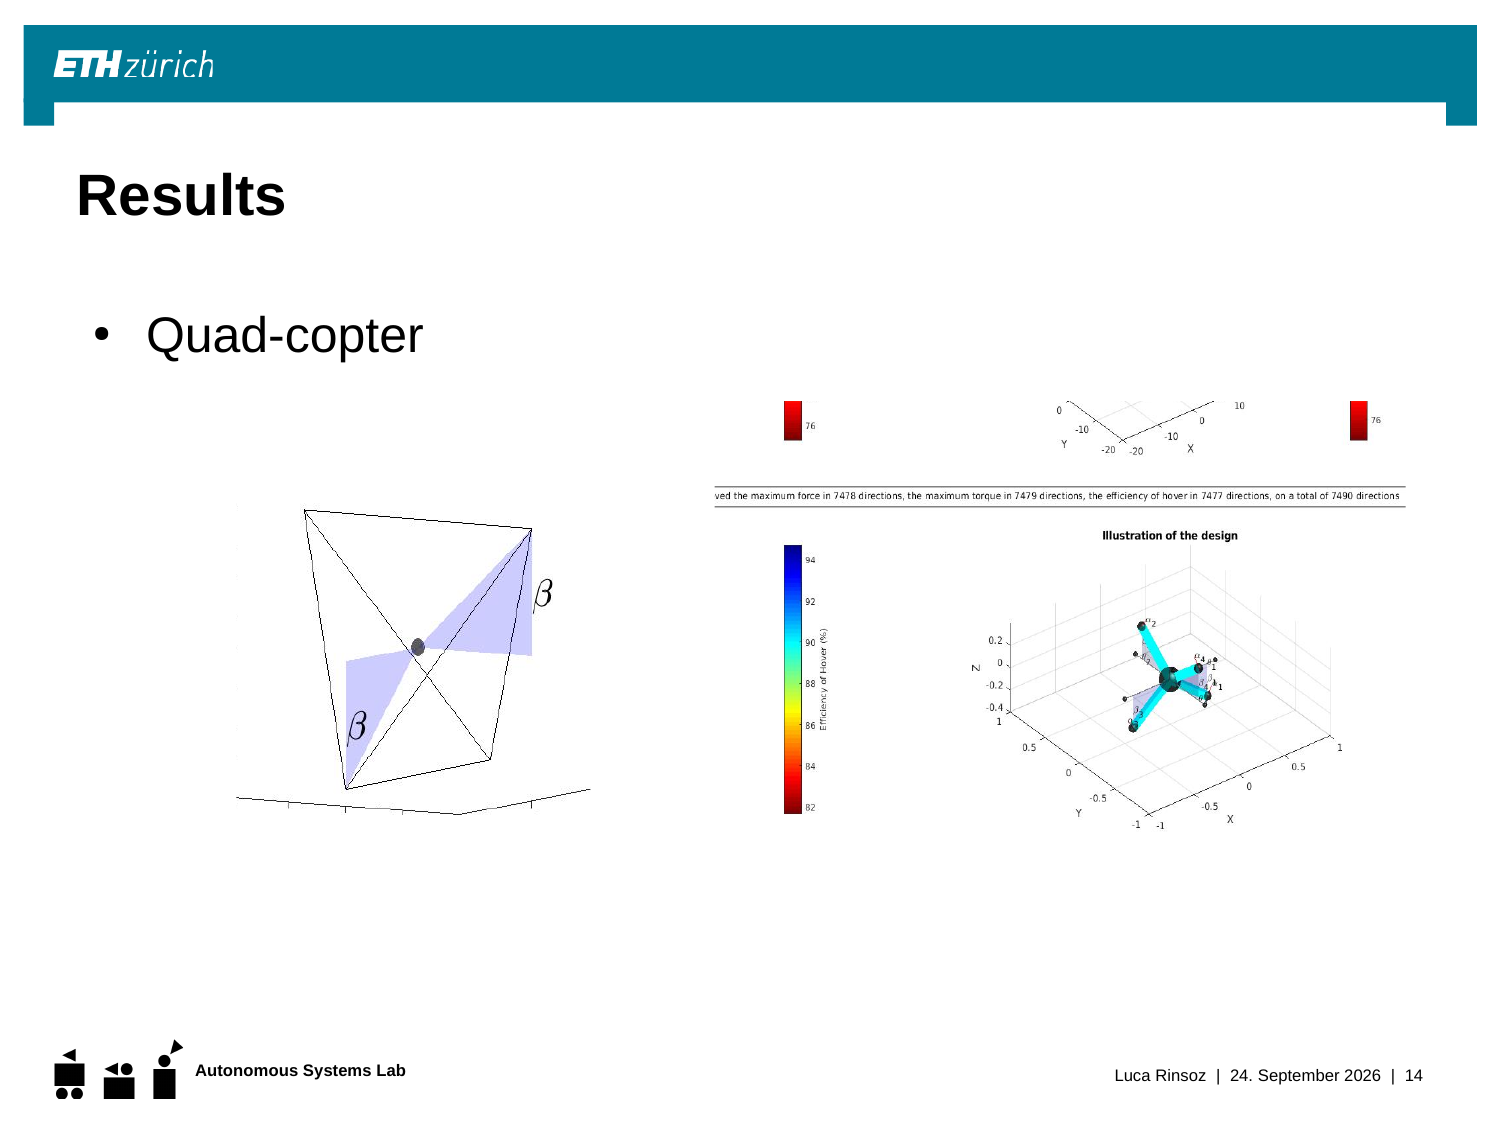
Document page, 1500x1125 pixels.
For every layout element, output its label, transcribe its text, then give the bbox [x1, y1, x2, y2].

picture [714, 401, 1406, 863]
title Results [53, 101, 1447, 290]
picture [236, 448, 591, 815]
list Quad-copter [75, 307, 1426, 1054]
